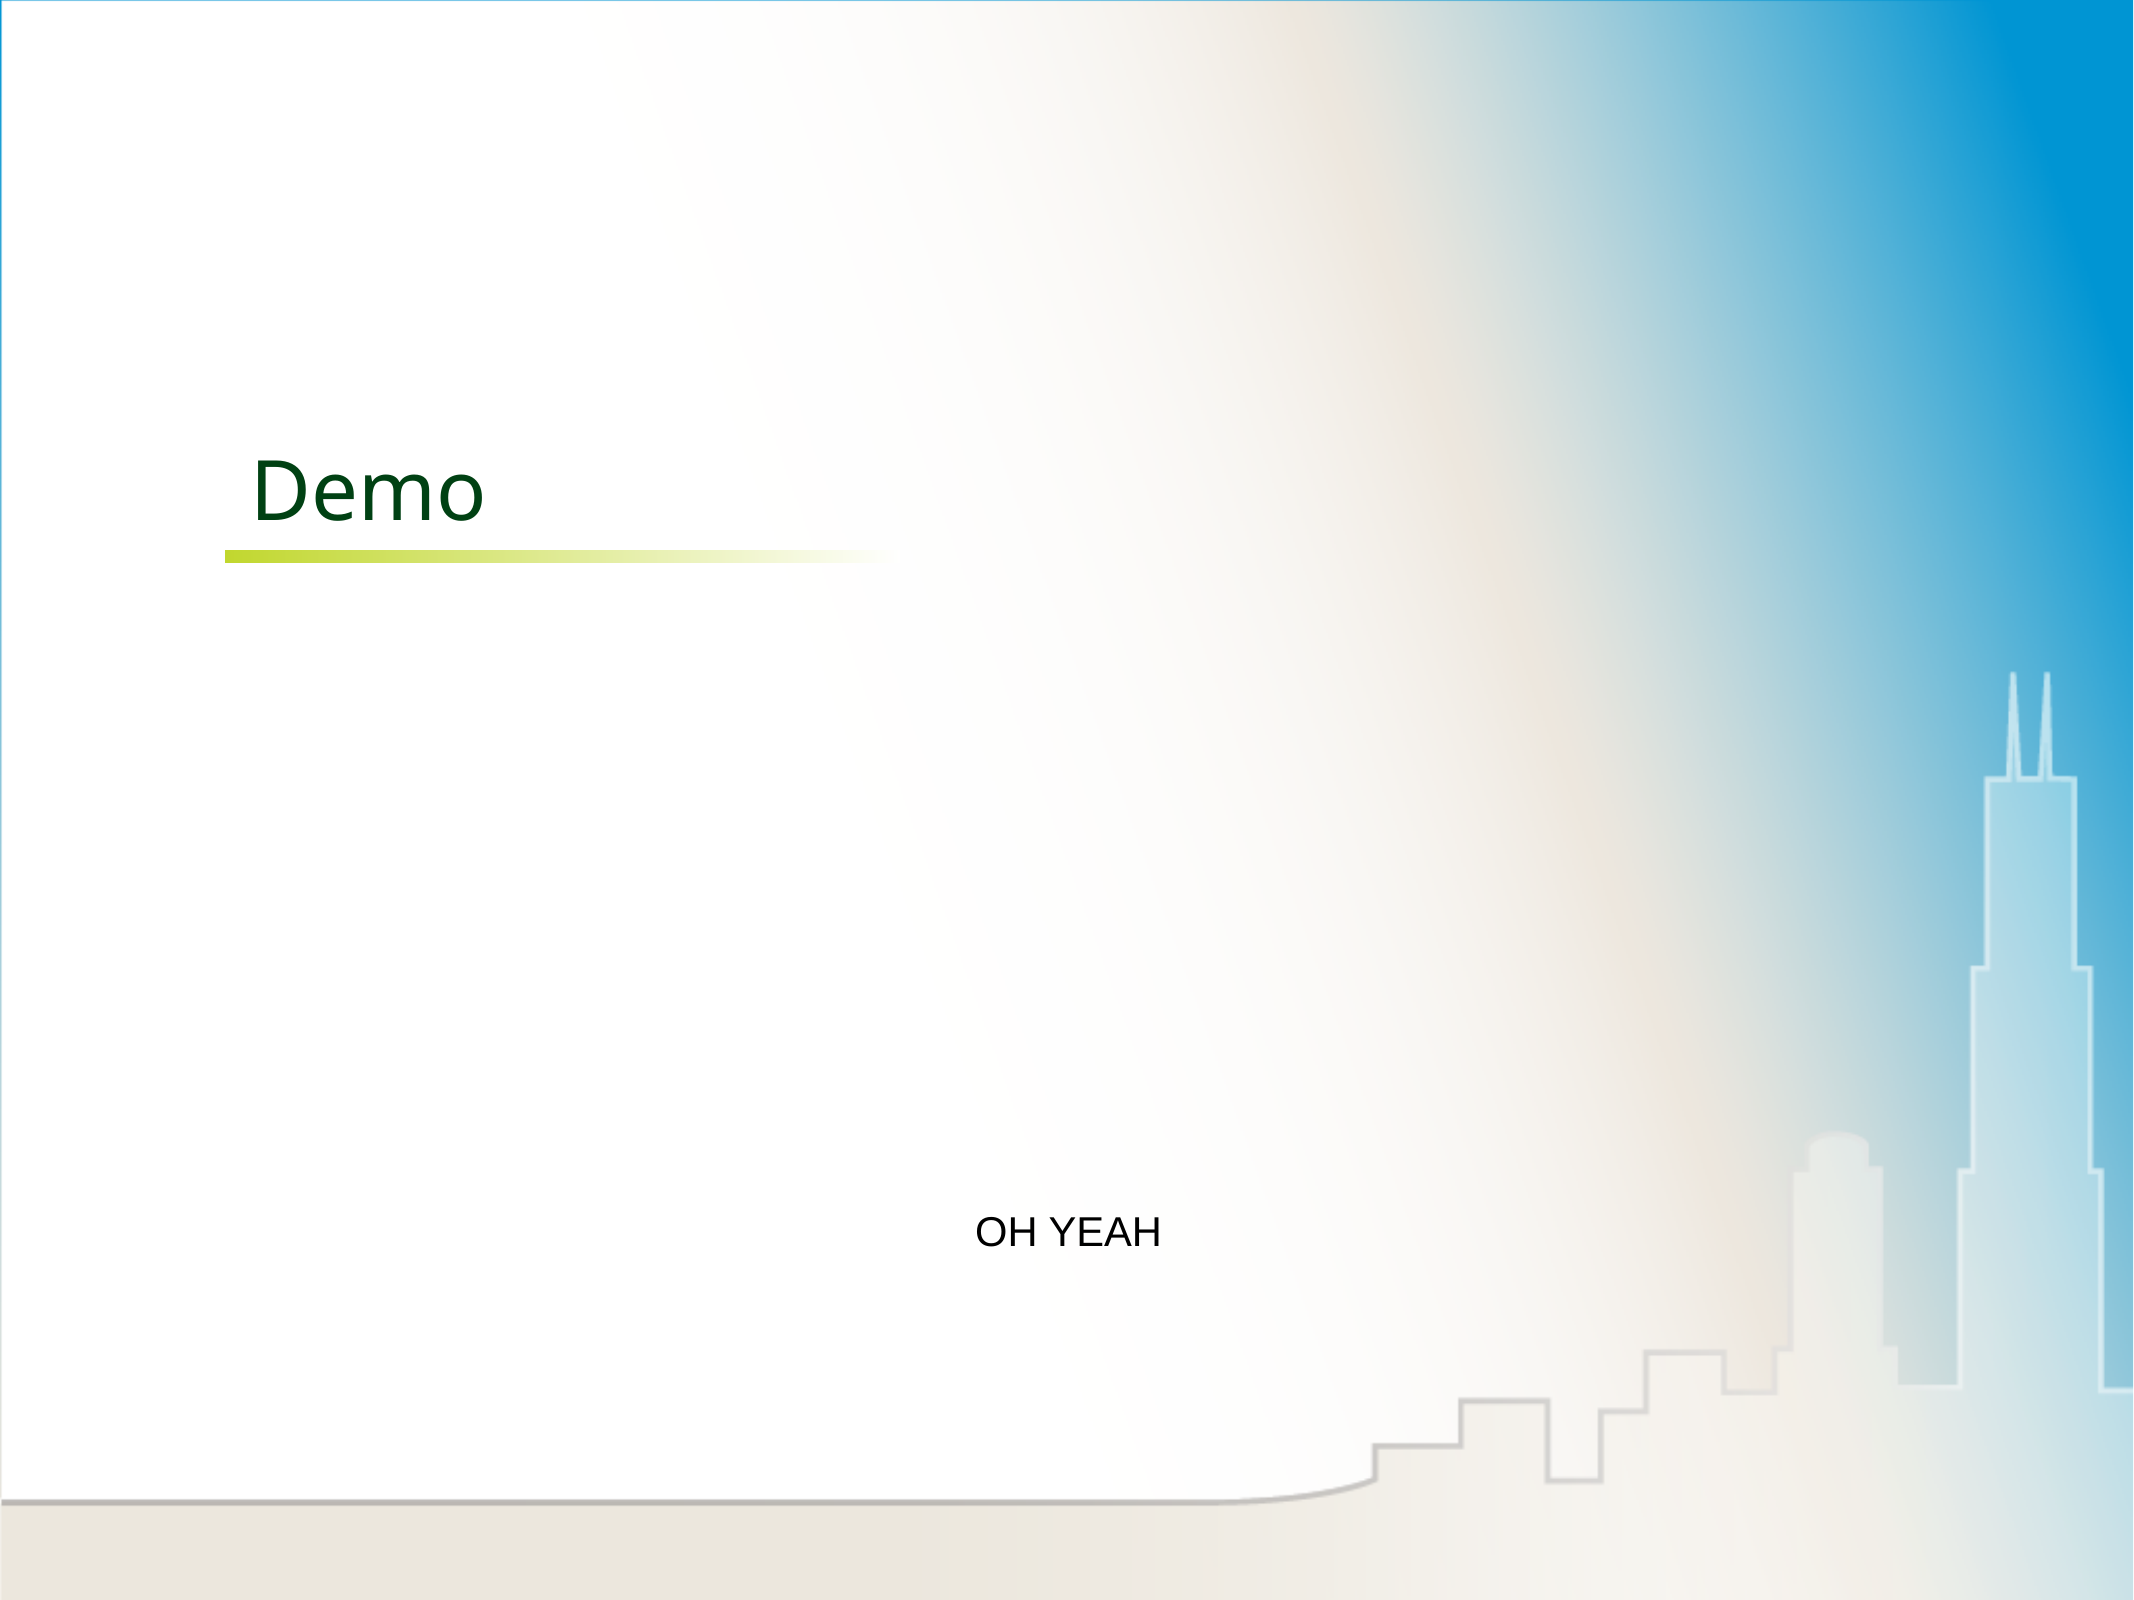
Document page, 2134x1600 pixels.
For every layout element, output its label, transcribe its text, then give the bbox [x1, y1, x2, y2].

text_box Demo [62, 411, 676, 563]
text_box [225, 550, 901, 563]
subtitle OH YEAH [62, 1050, 2075, 1414]
picture [0, 0, 2134, 1600]
